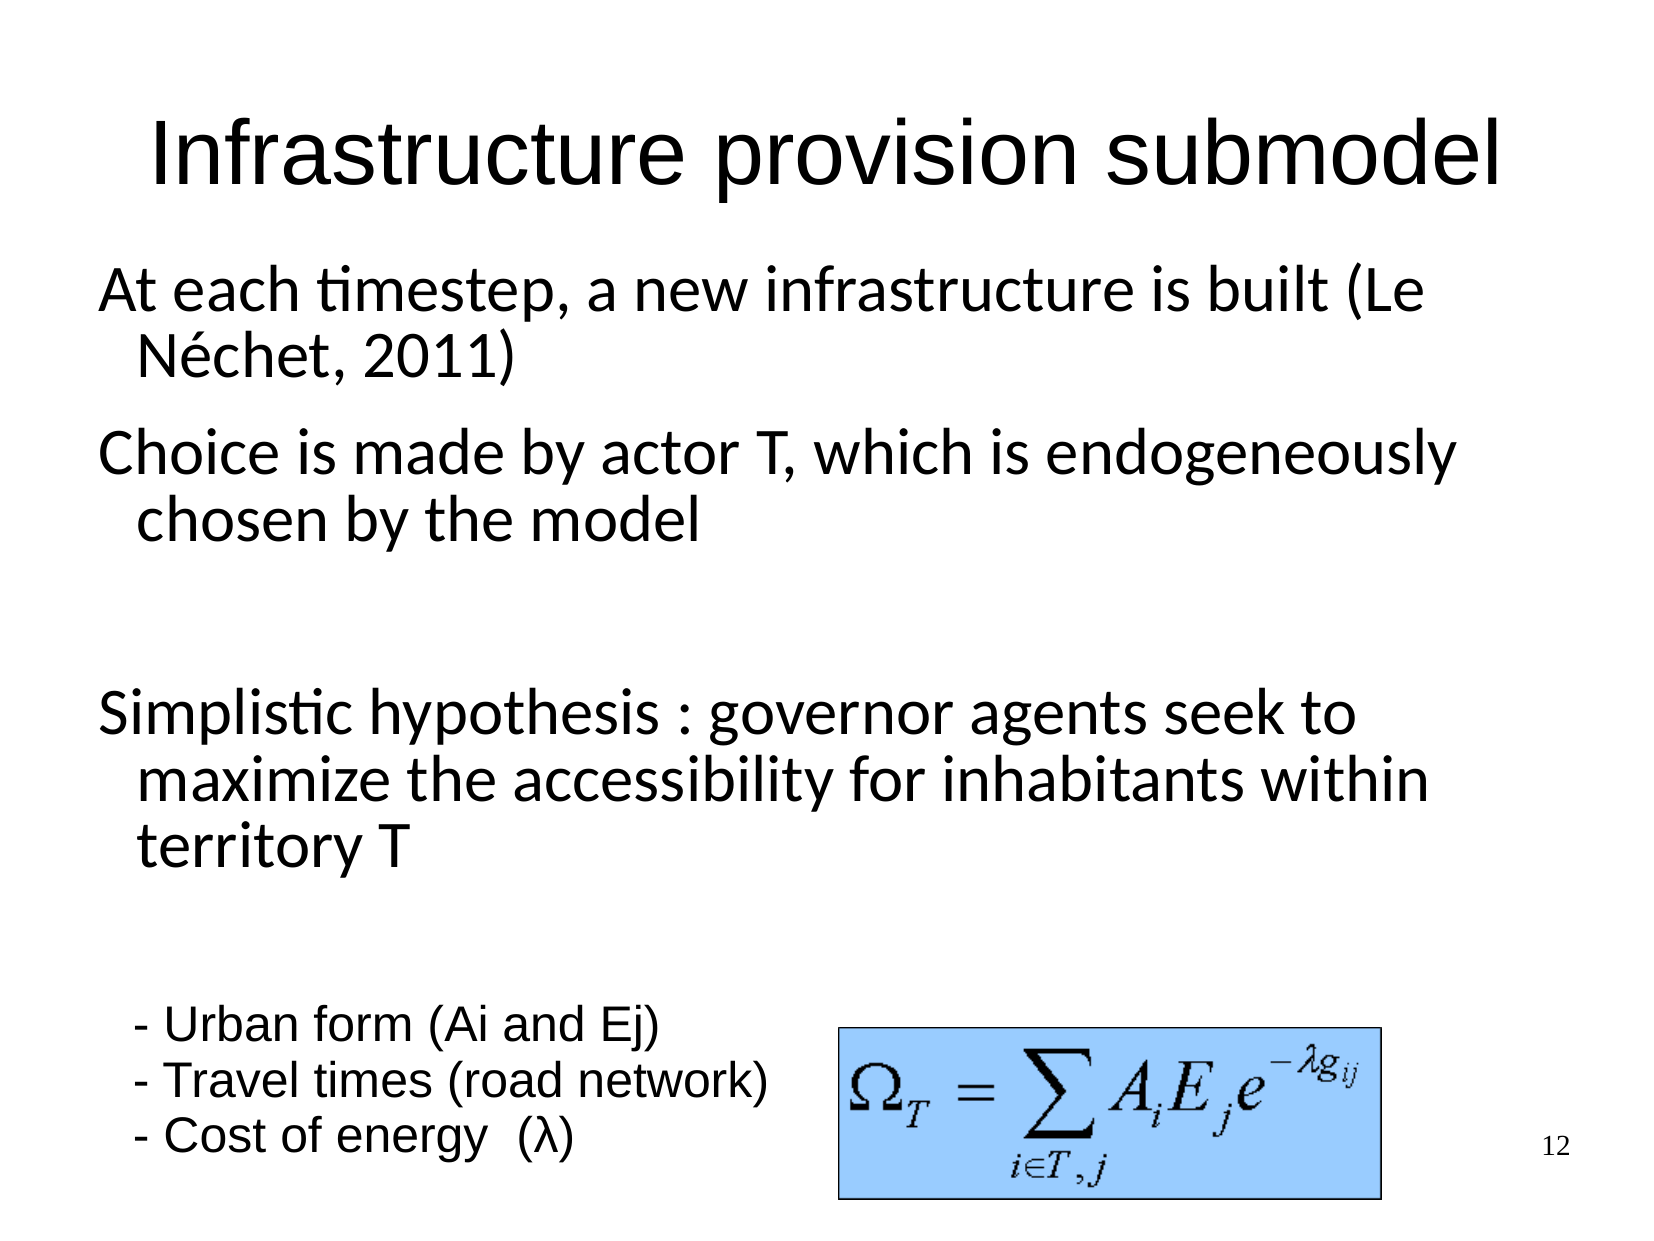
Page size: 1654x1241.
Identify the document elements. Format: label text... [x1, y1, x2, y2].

title Infrastructure provision submodel [82, 49, 1571, 257]
text_box - Urban form (Ai and Ej) - Travel times (road network) - Cost of energy (λ) [118, 933, 827, 1217]
picture [838, 1027, 1382, 1200]
list At each timestep, a new infrastructure is built (Le Néchet, 2011) Choice is made by actor T, which is endogeneously chosen by the model Simplistic hypothesis : governor agents seek to maximize the accessibility for inhabitants within territory T [82, 261, 1538, 981]
